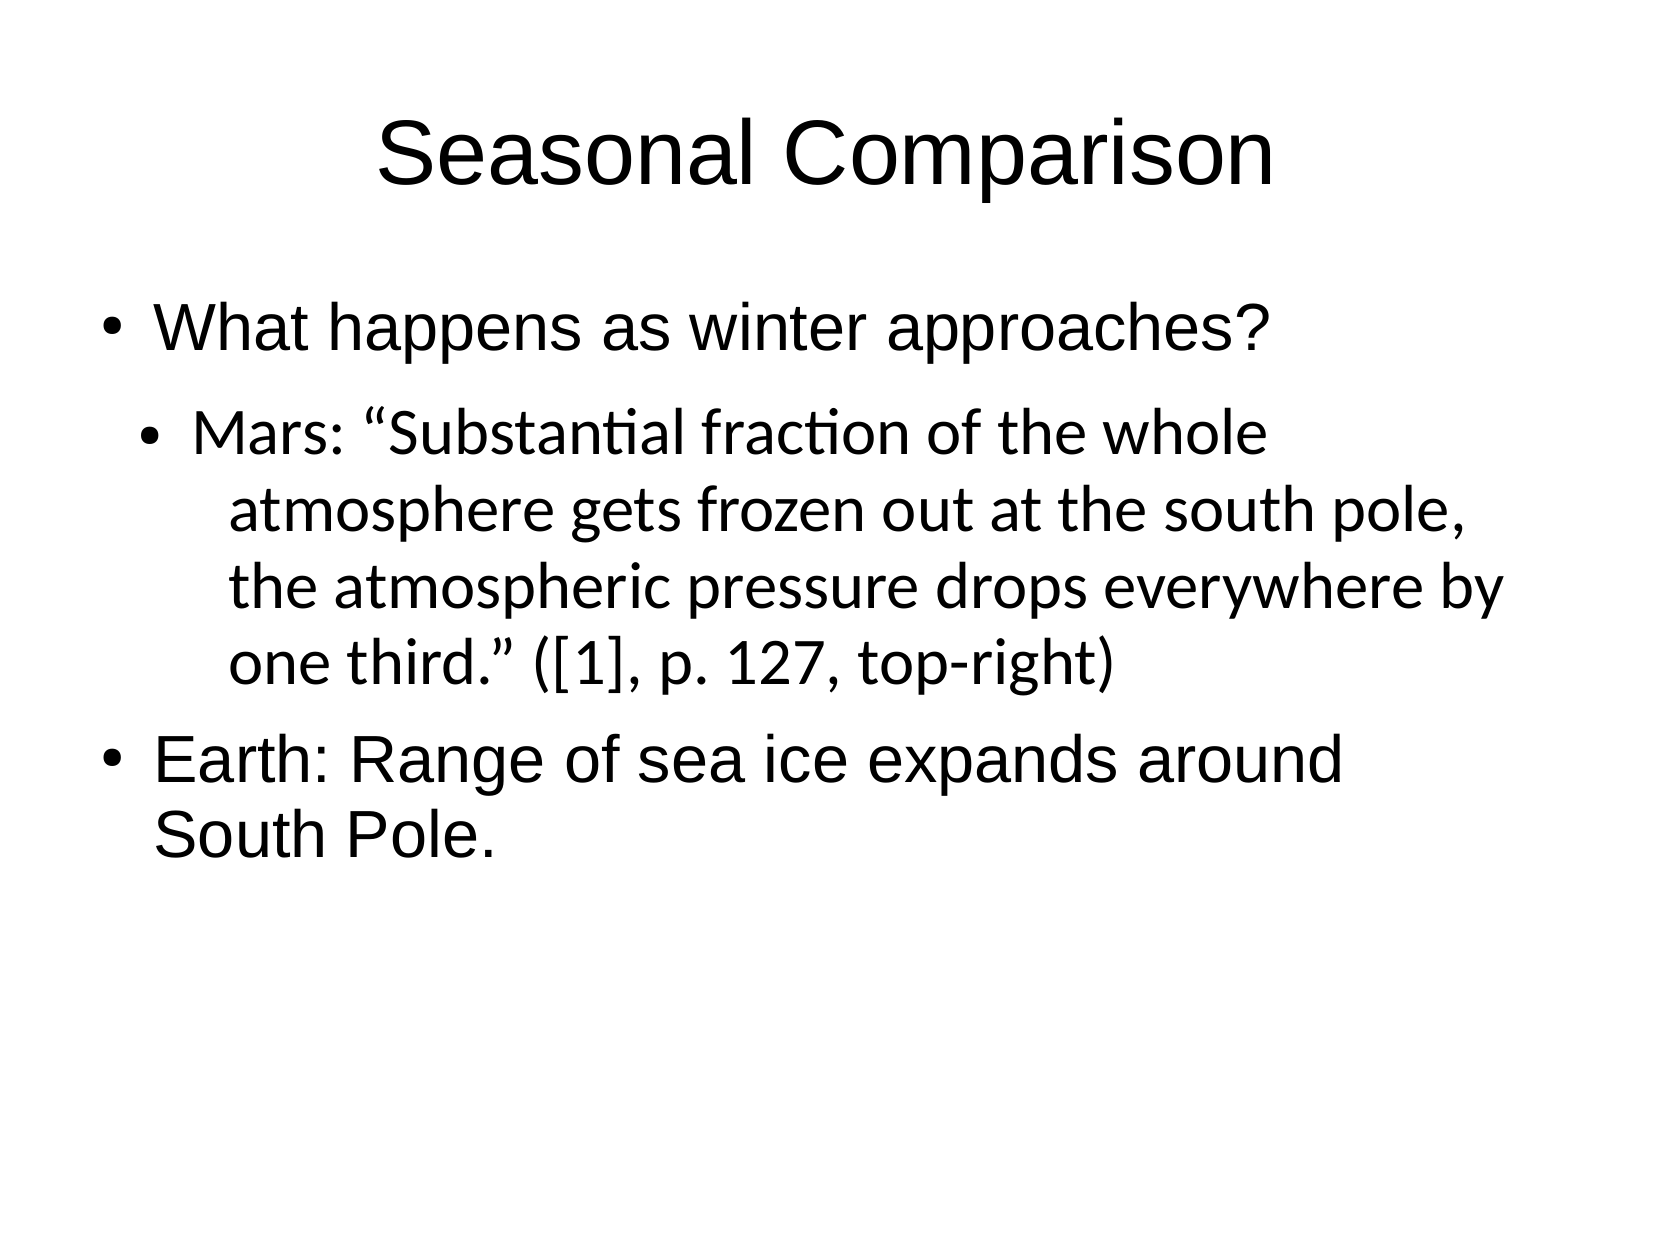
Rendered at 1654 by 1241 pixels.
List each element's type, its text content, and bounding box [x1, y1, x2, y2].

title Seasonal Comparison [82, 49, 1571, 257]
list What happens as winter approaches? Mars: “Substantial fraction of the whole atmosphere gets frozen out at the south pole, the atmospheric pressure drops everywhere by one third.” ([1], p. 127, top-right) Earth: Range of sea ice expands around South Pole. [82, 290, 1538, 1010]
